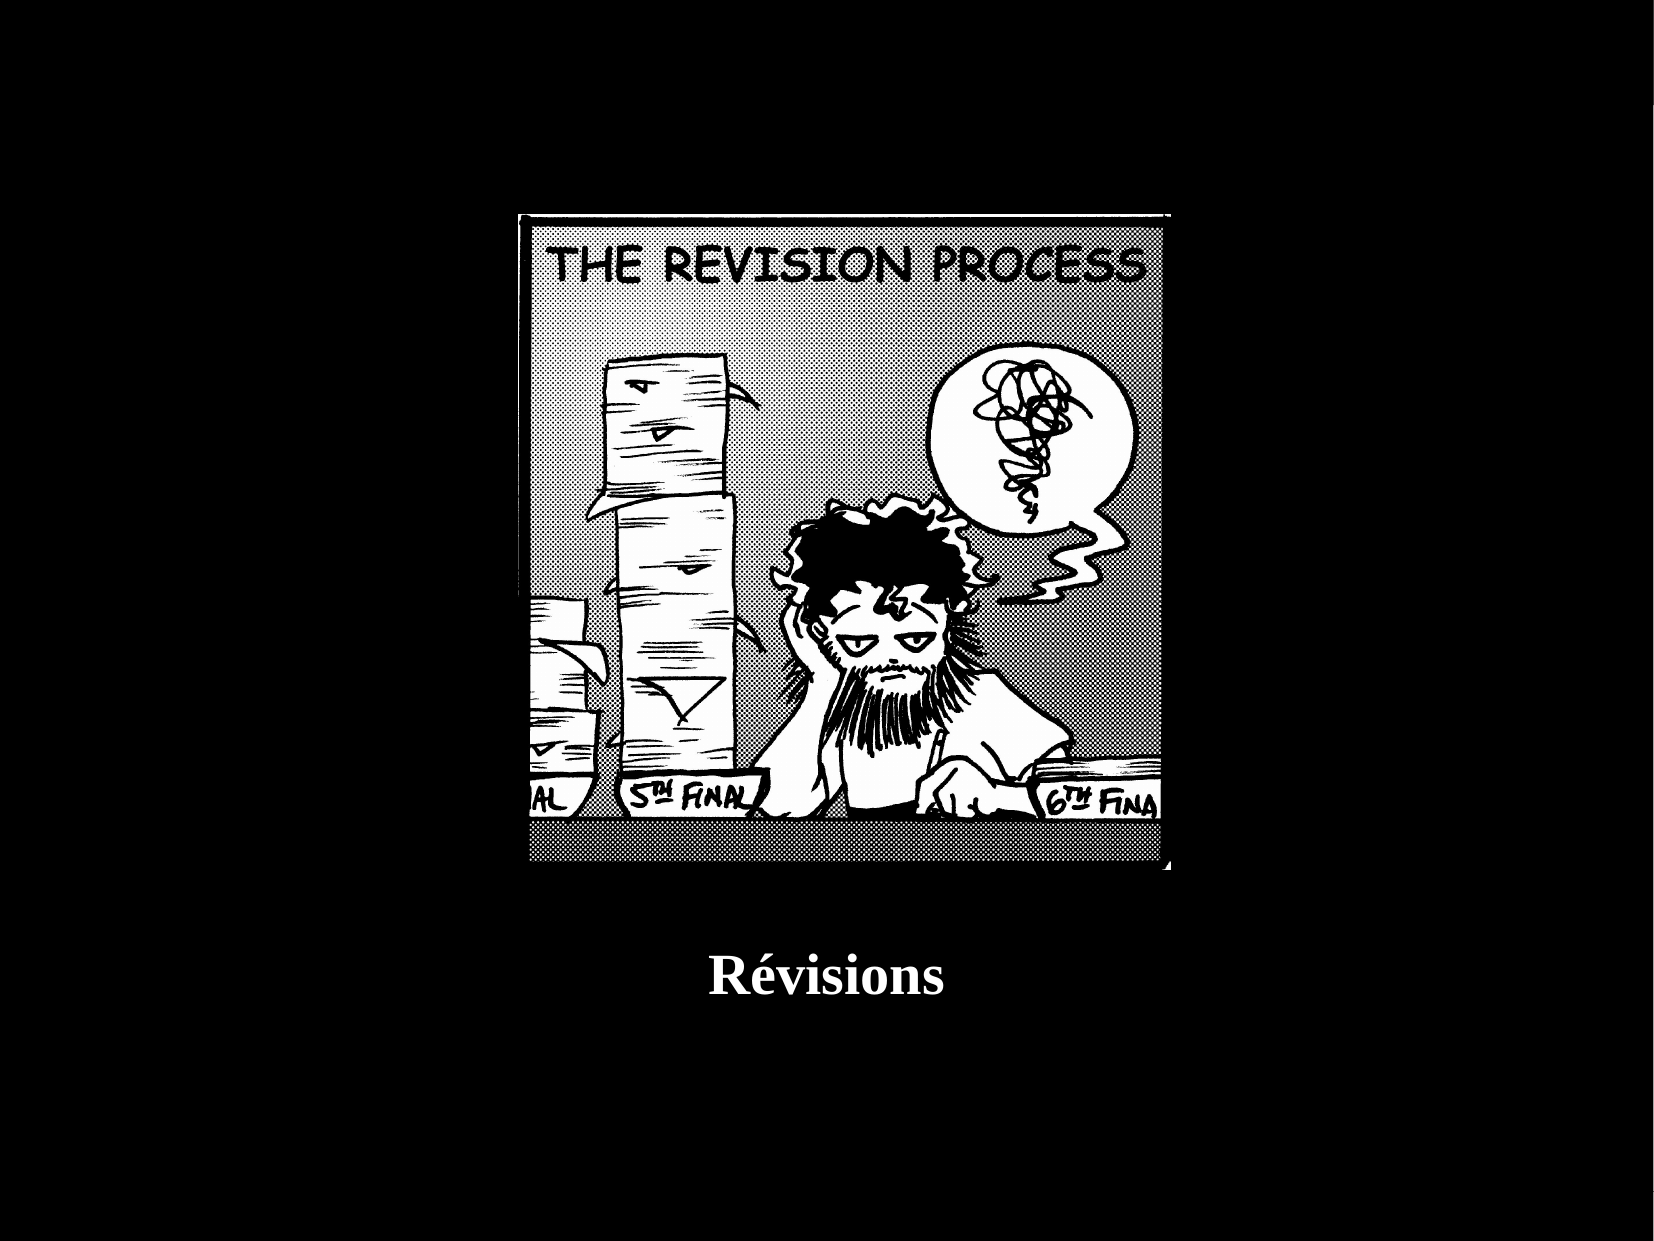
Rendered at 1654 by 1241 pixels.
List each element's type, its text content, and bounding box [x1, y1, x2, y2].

title Révisions [0, 0, 1654, 1241]
picture [518, 214, 1171, 871]
